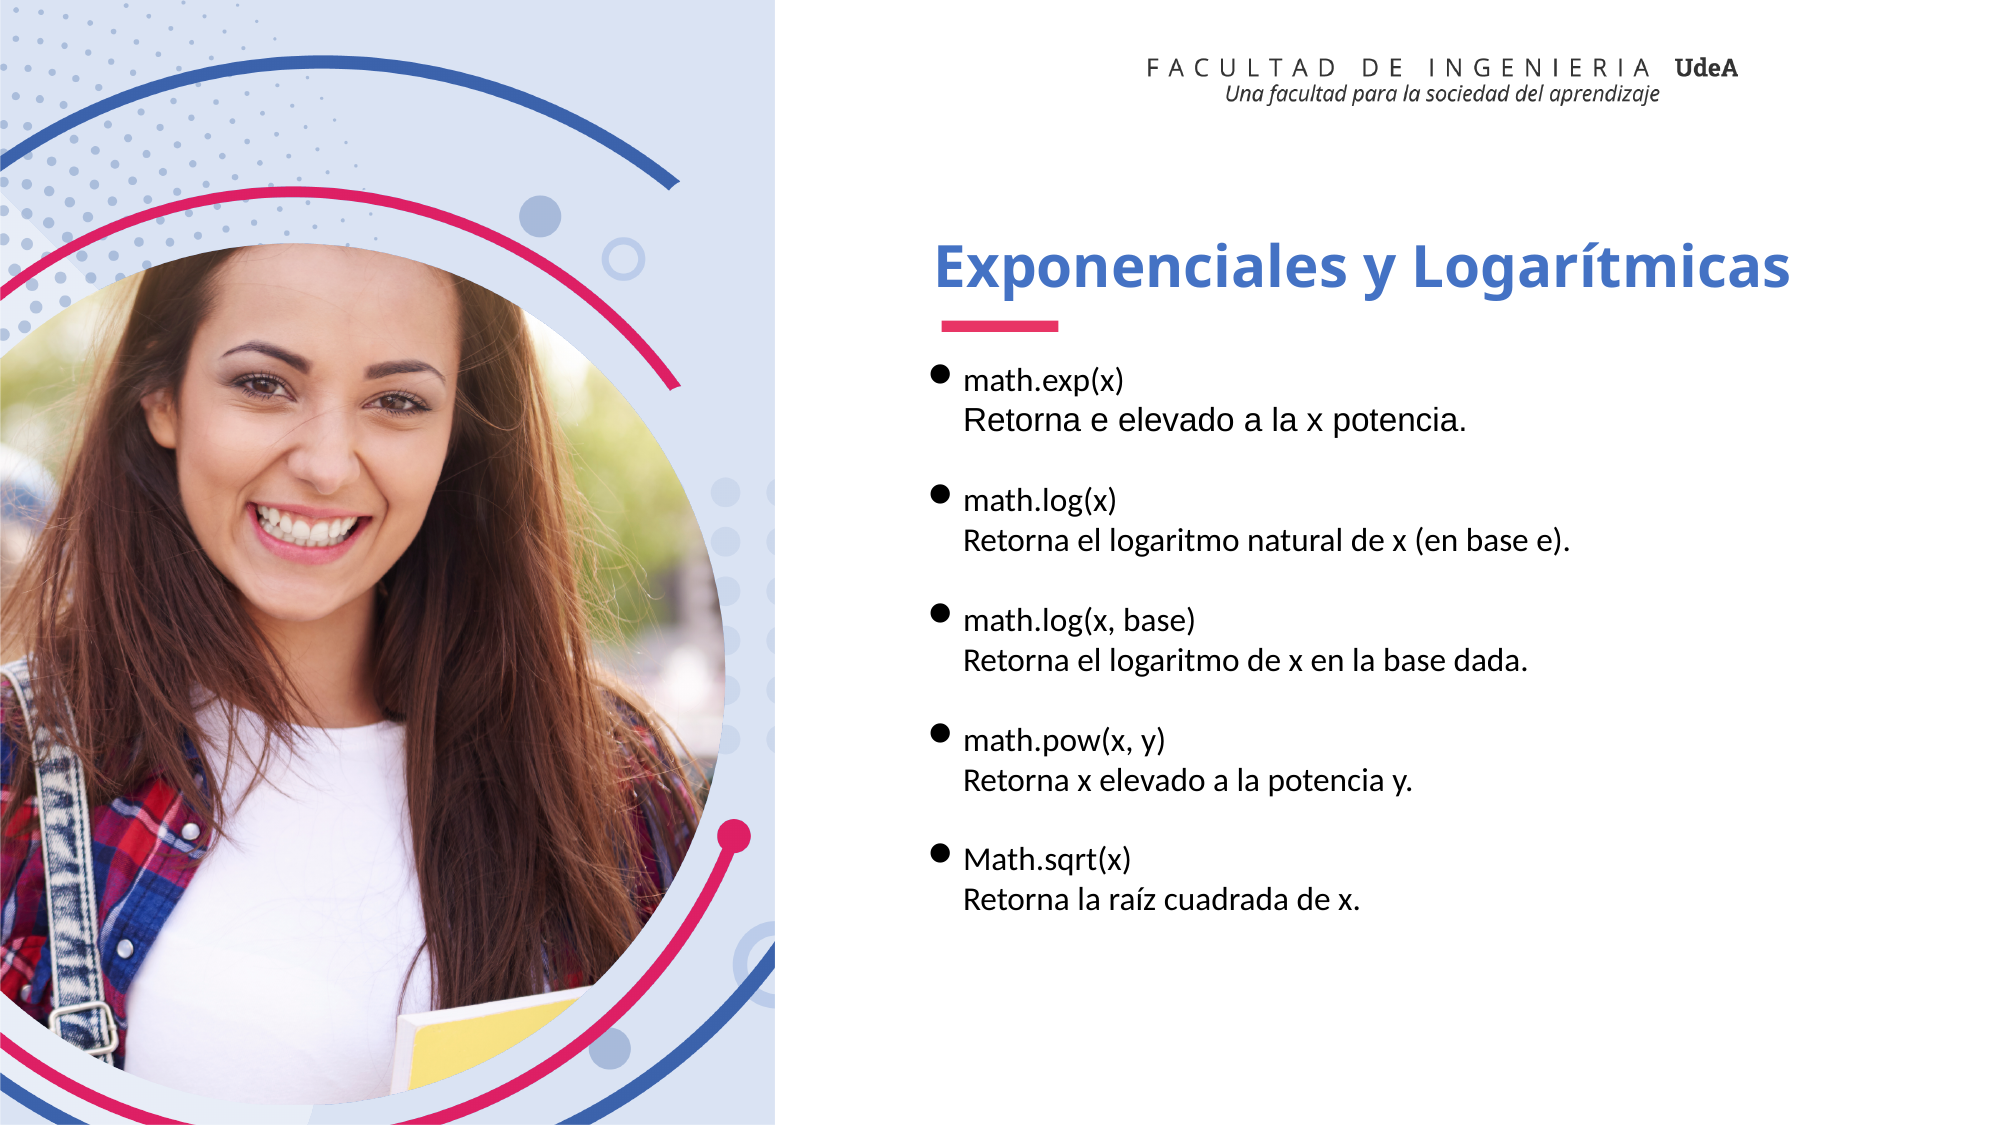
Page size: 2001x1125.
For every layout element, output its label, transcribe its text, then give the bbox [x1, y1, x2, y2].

text_box Exponenciales y Logarítmicas [918, 212, 1815, 324]
picture [0, 0, 775, 1125]
text_box math.exp(x) Retorna e elevado a la x potencia. math.log(x) Retorna el logaritmo natural de x (en base e). math.log(x, base) Retorna el logaritmo de x en la base dada. math.pow(x, y) Retorna x elevado a la potencia y. Math.sqrt(x) Retorna la raíz cuadrada de x. [912, 351, 1889, 925]
picture [1148, 57, 1738, 106]
